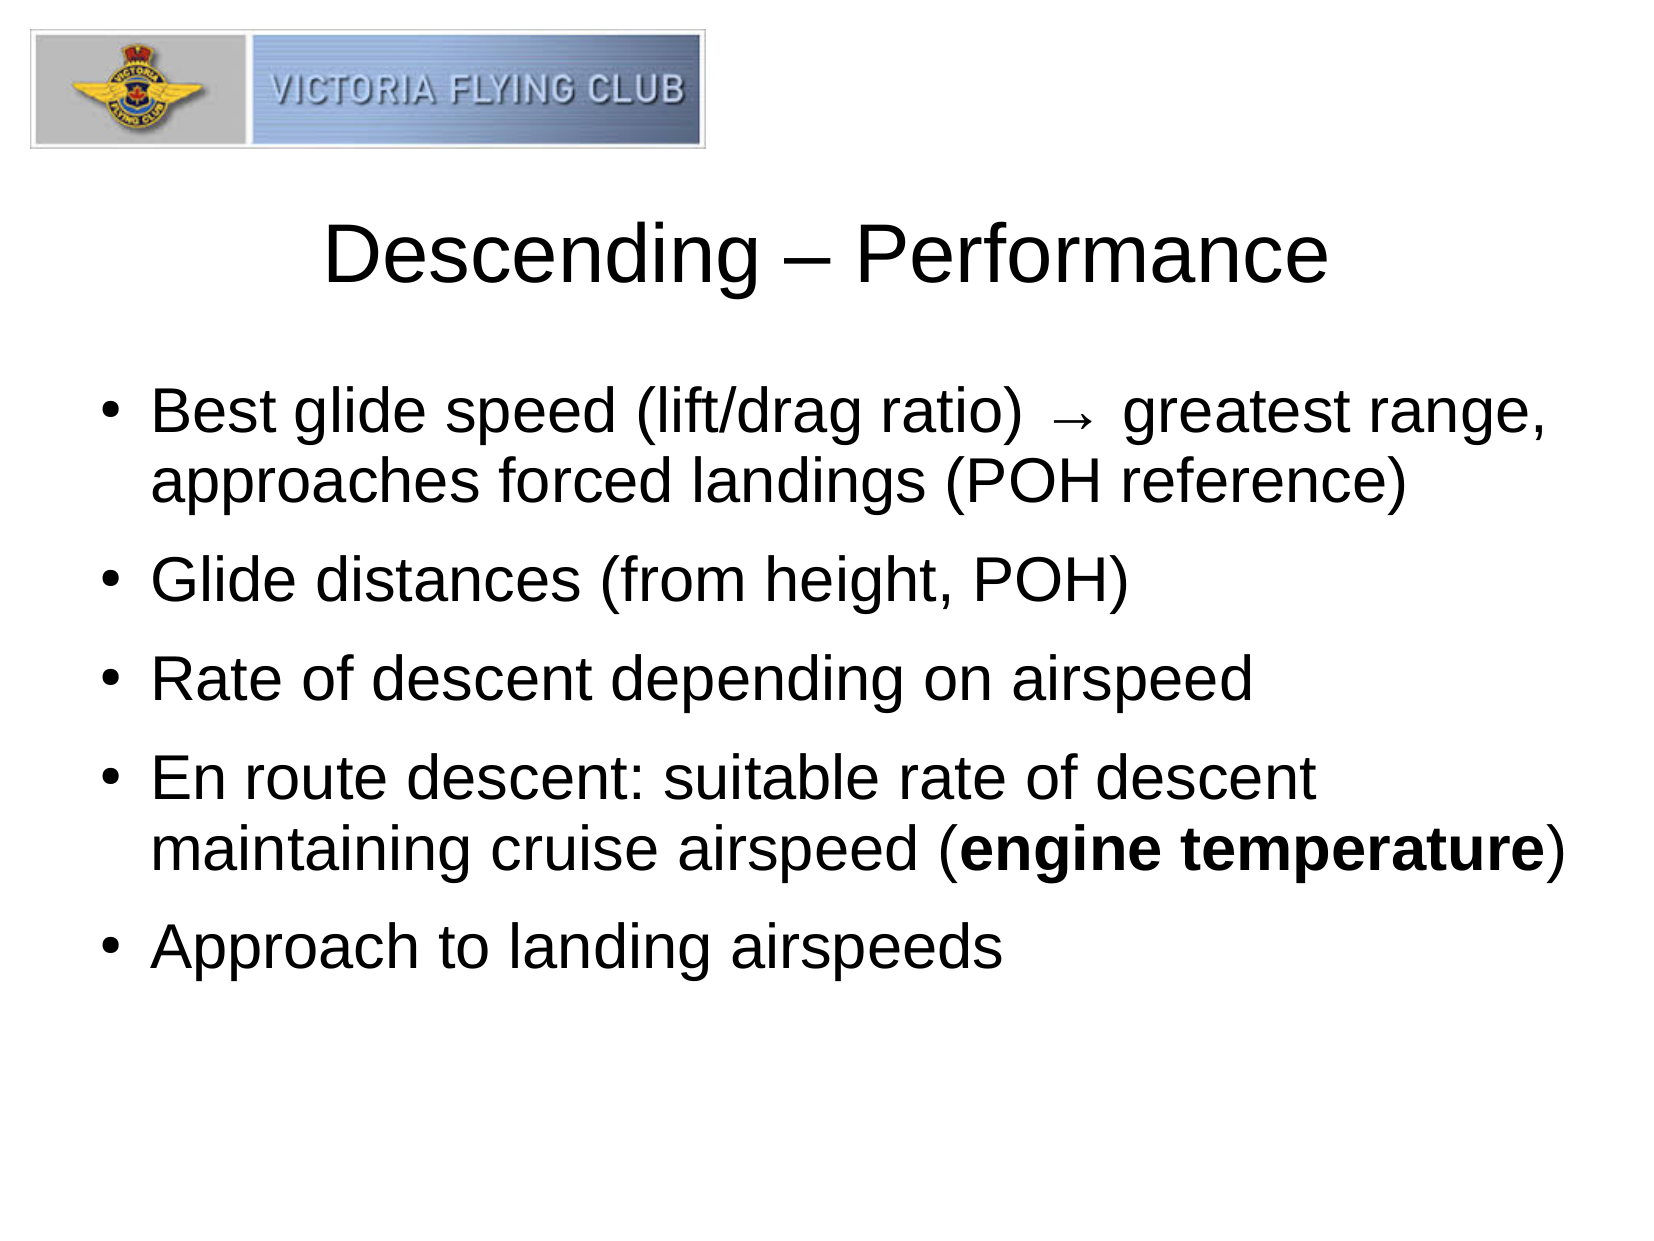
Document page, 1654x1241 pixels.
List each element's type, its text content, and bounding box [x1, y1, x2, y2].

title Descending – Performance [82, 150, 1571, 358]
list Best glide speed (lift/drag ratio) → greatest range, approaches forced landings (POH reference) Glide distances (from height, POH) Rate of descent depending on airspeed En route descent: suitable rate of descent maintaining cruise airspeed (engine temperature) Approach to landing airspeeds [82, 375, 1571, 1095]
picture [30, 29, 706, 149]
